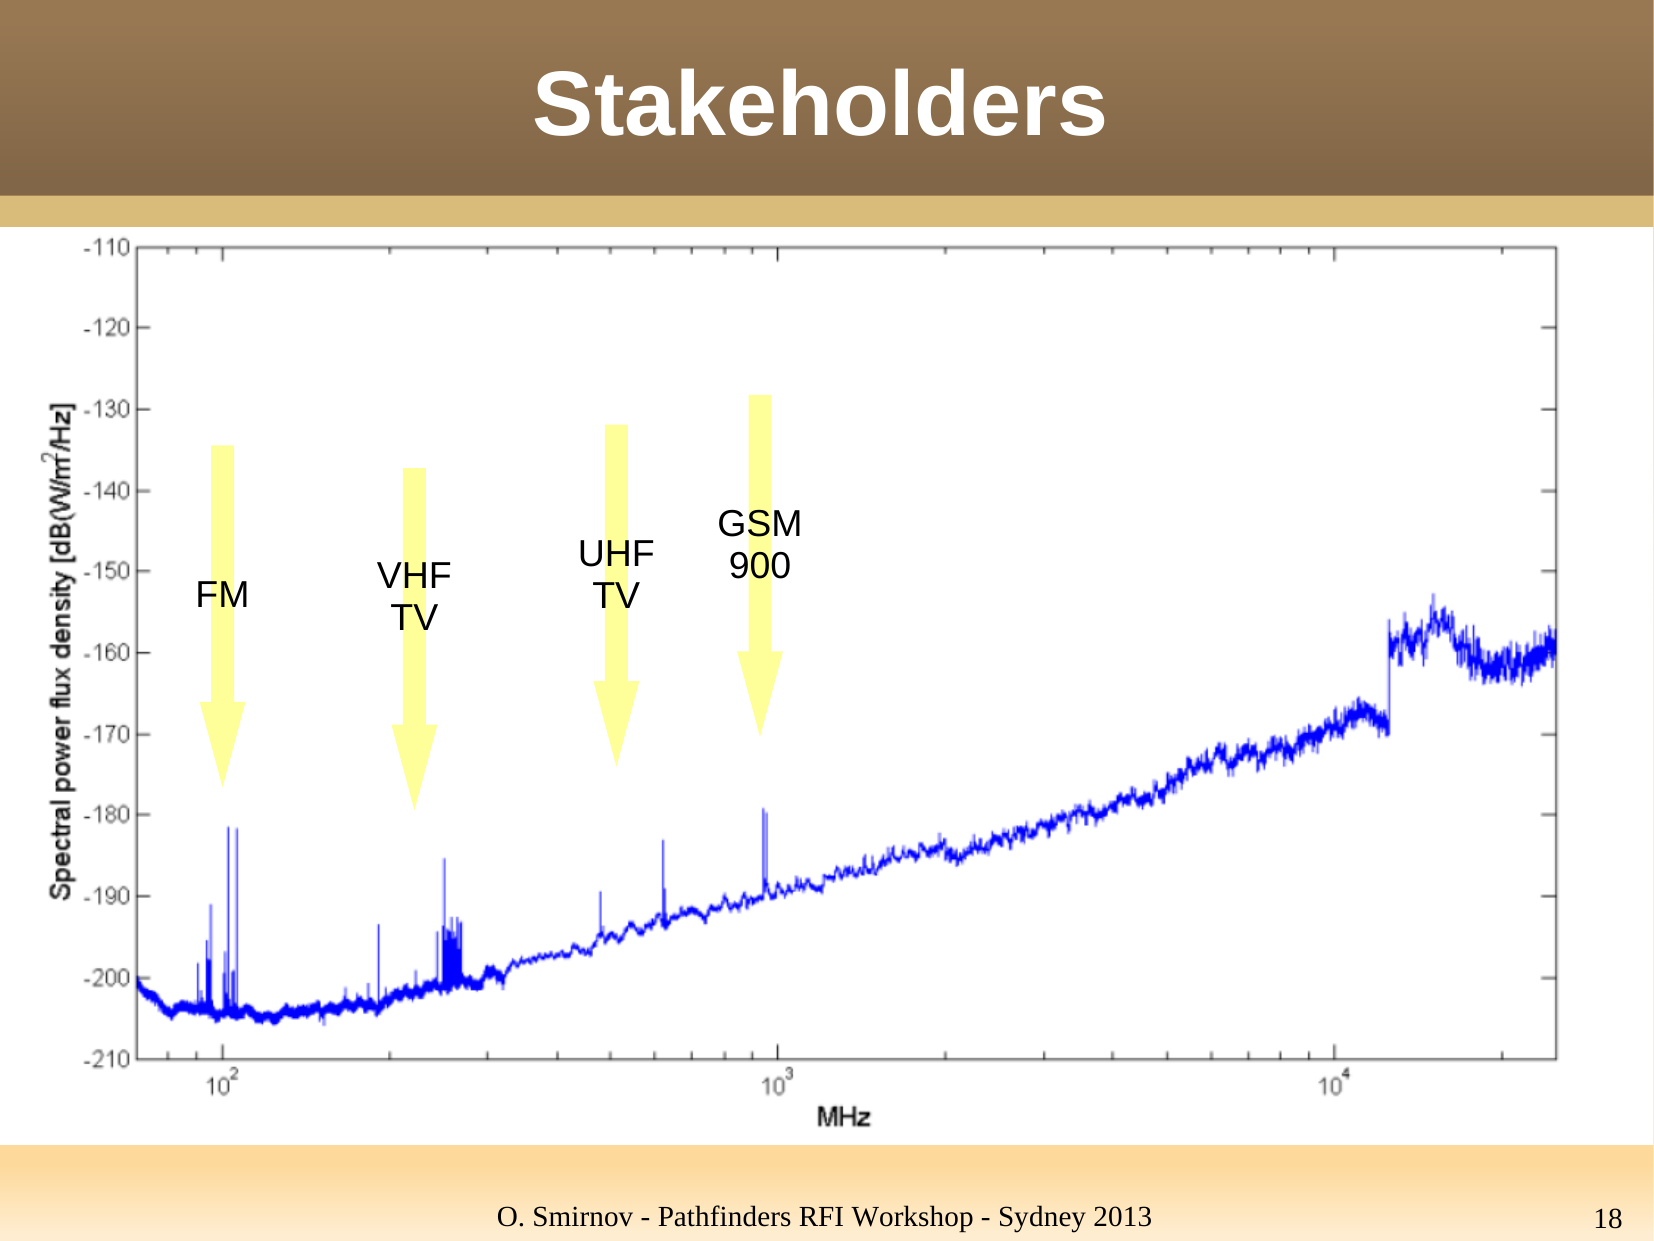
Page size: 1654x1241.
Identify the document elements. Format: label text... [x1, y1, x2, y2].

text_box UHF TV [593, 424, 640, 767]
picture [0, 0, 1654, 1241]
text_box VHF TV [391, 468, 438, 811]
text_box GSM 900 [737, 394, 784, 737]
title Stakeholders [76, 0, 1565, 208]
text_box FM [199, 445, 246, 788]
